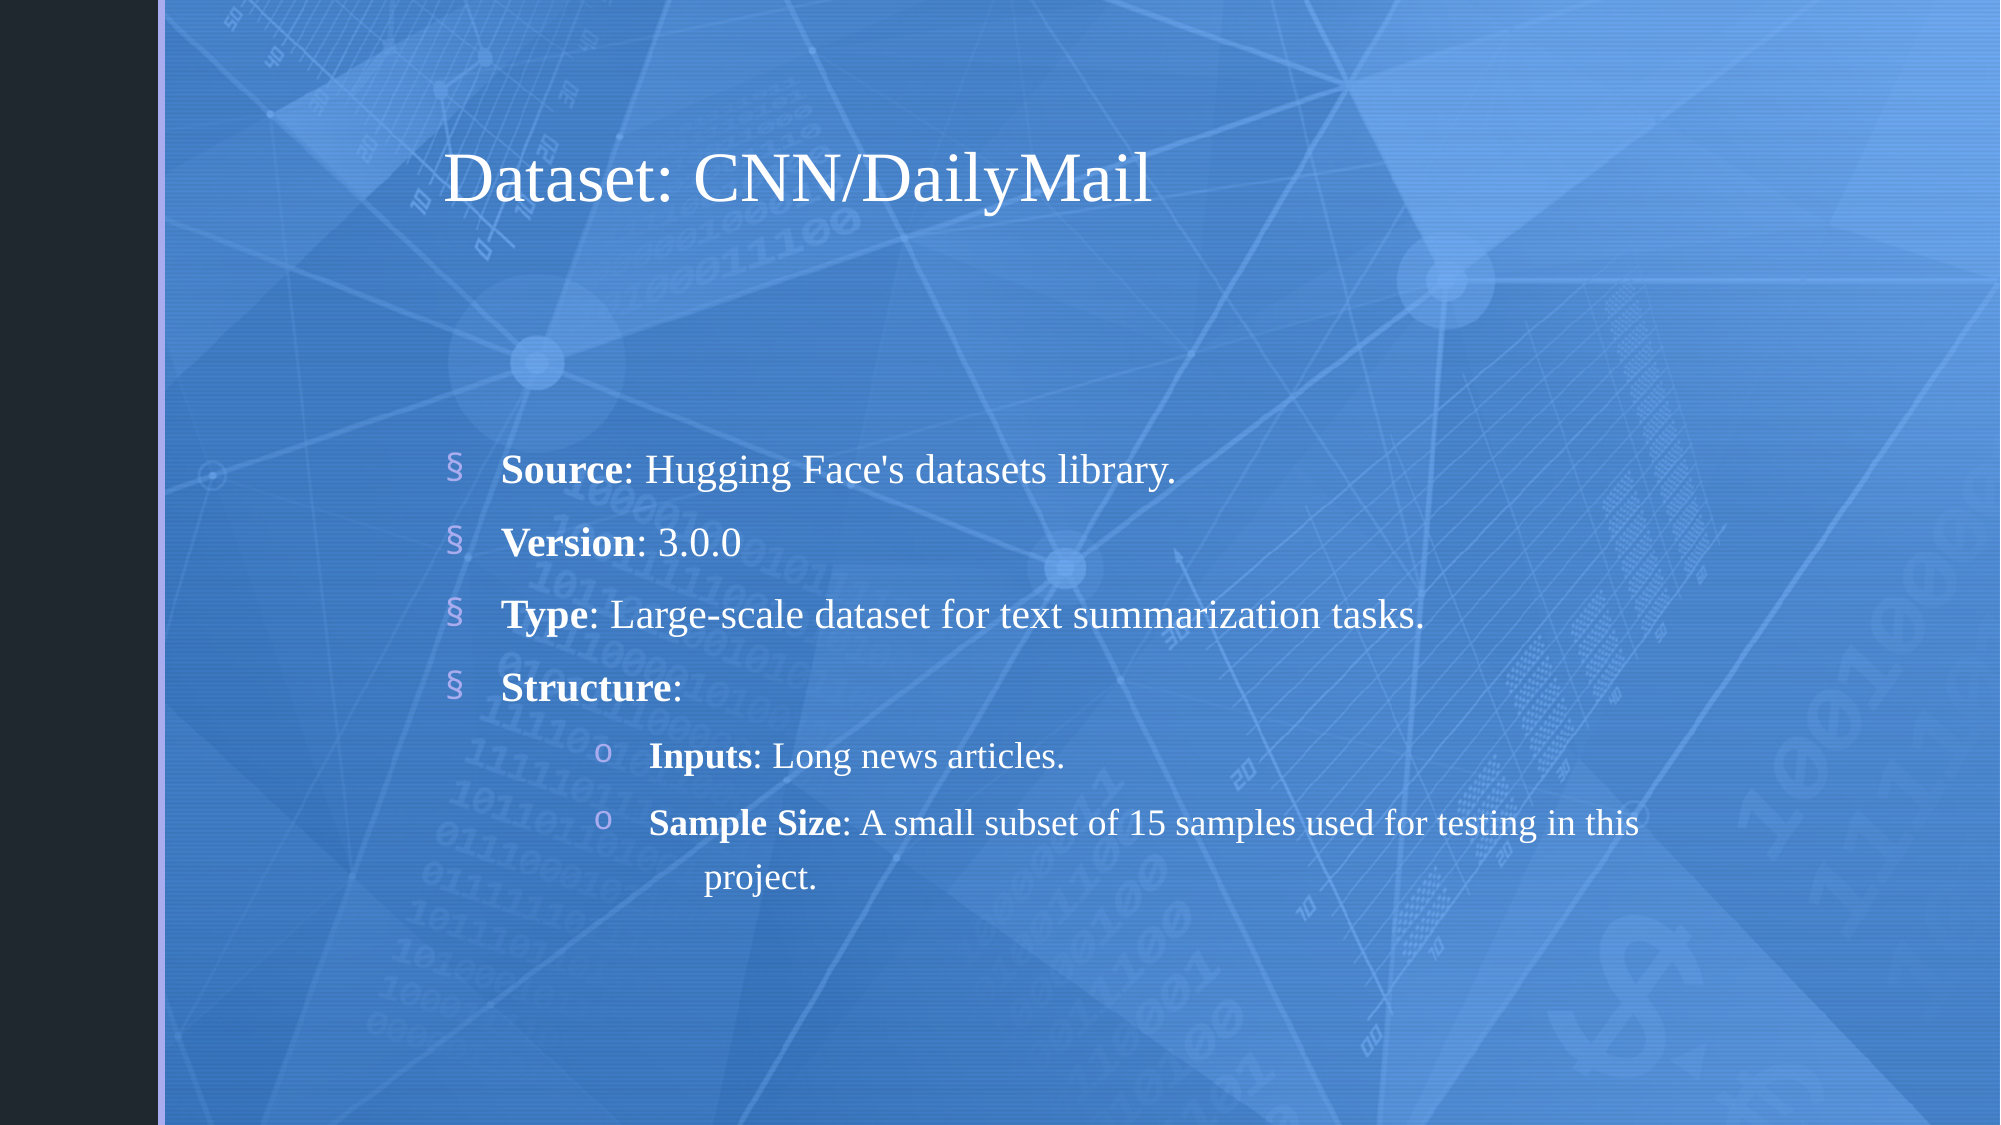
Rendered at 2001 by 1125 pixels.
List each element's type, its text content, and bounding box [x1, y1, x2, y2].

title Dataset: CNN/DailyMail [428, 132, 1734, 310]
picture [165, 0, 2000, 1125]
list Source: Hugging Face's datasets library. Version: 3.0.0 Type: Large-scale dataset for text summarization tasks. Structure: Inputs: Long news articles. Sample Size: A small subset of 15 samples used for testing in this project. [428, 336, 1734, 993]
text_box [0, 0, 165, 1125]
